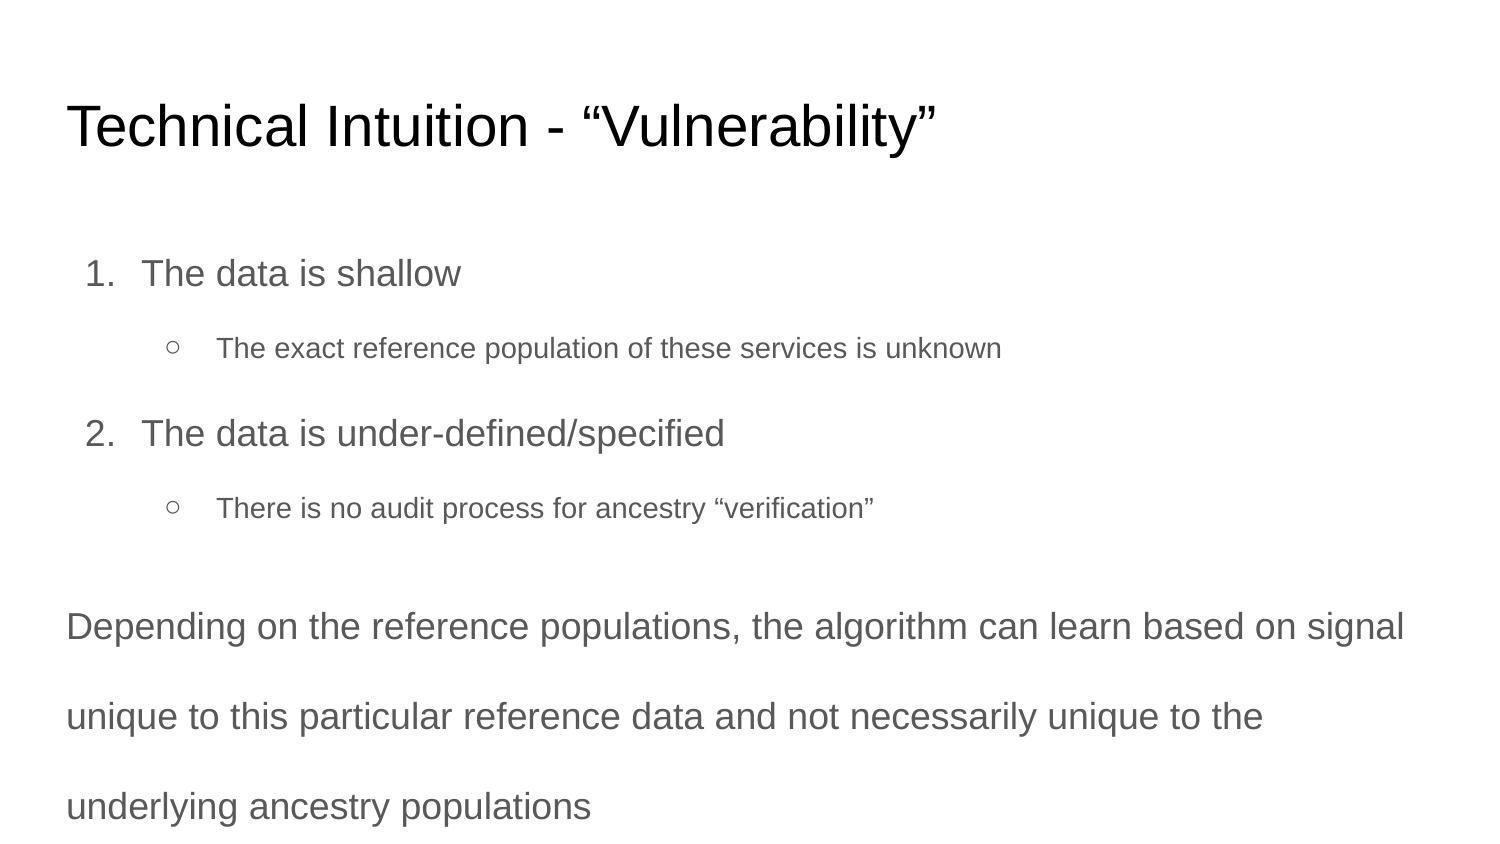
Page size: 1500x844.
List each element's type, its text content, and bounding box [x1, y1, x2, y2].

list The data is shallow The exact reference population of these services is unknown The data is under-defined/specified There is no audit process for ancestry “verification” Depending on the reference populations, the algorithm can learn based on signal unique to this particular reference data and not necessarily unique to the underlying ancestry populations [51, 189, 1449, 750]
title Technical Intuition - “Vulnerability” [51, 72, 1449, 167]
